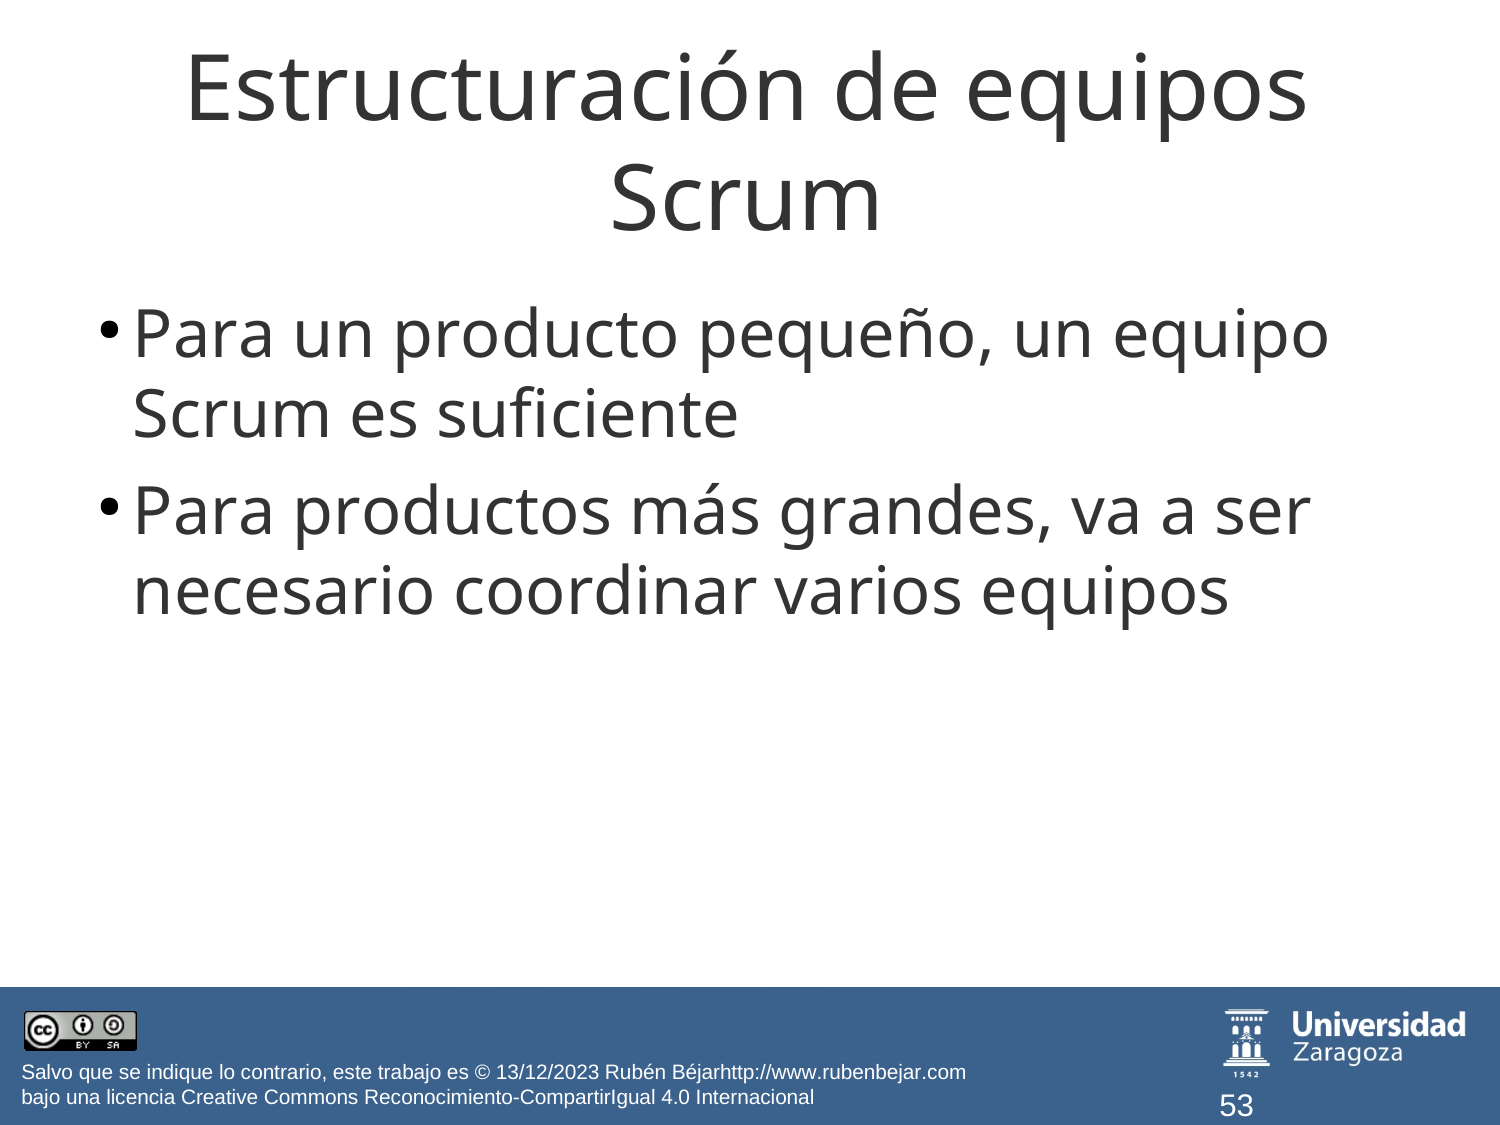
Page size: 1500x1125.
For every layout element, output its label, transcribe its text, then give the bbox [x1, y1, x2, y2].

title Estructuración de equipos Scrum [74, 21, 1420, 257]
picture [0, 987, 1500, 1125]
list Para un producto pequeño, un equipo Scrum es suficiente Para productos más grandes, va a ser necesario coordinar varios equipos [82, 283, 1418, 957]
